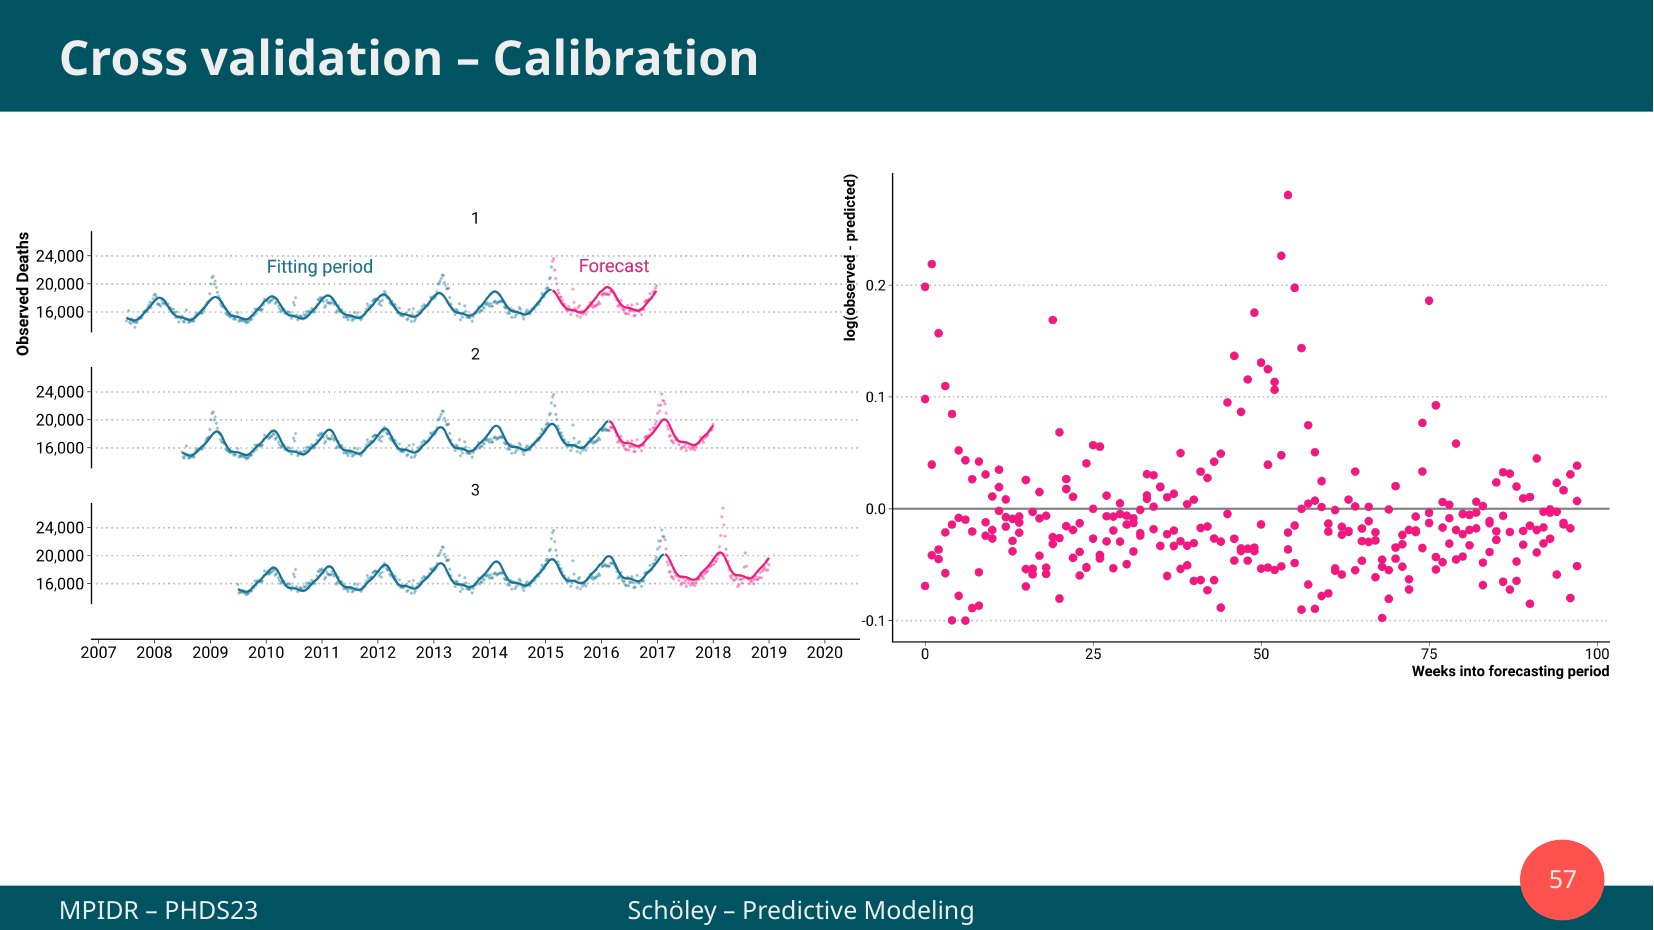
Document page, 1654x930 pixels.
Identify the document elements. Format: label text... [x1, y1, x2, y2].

picture [16, 173, 1610, 679]
title Cross validation – Calibration [58, 0, 1594, 117]
